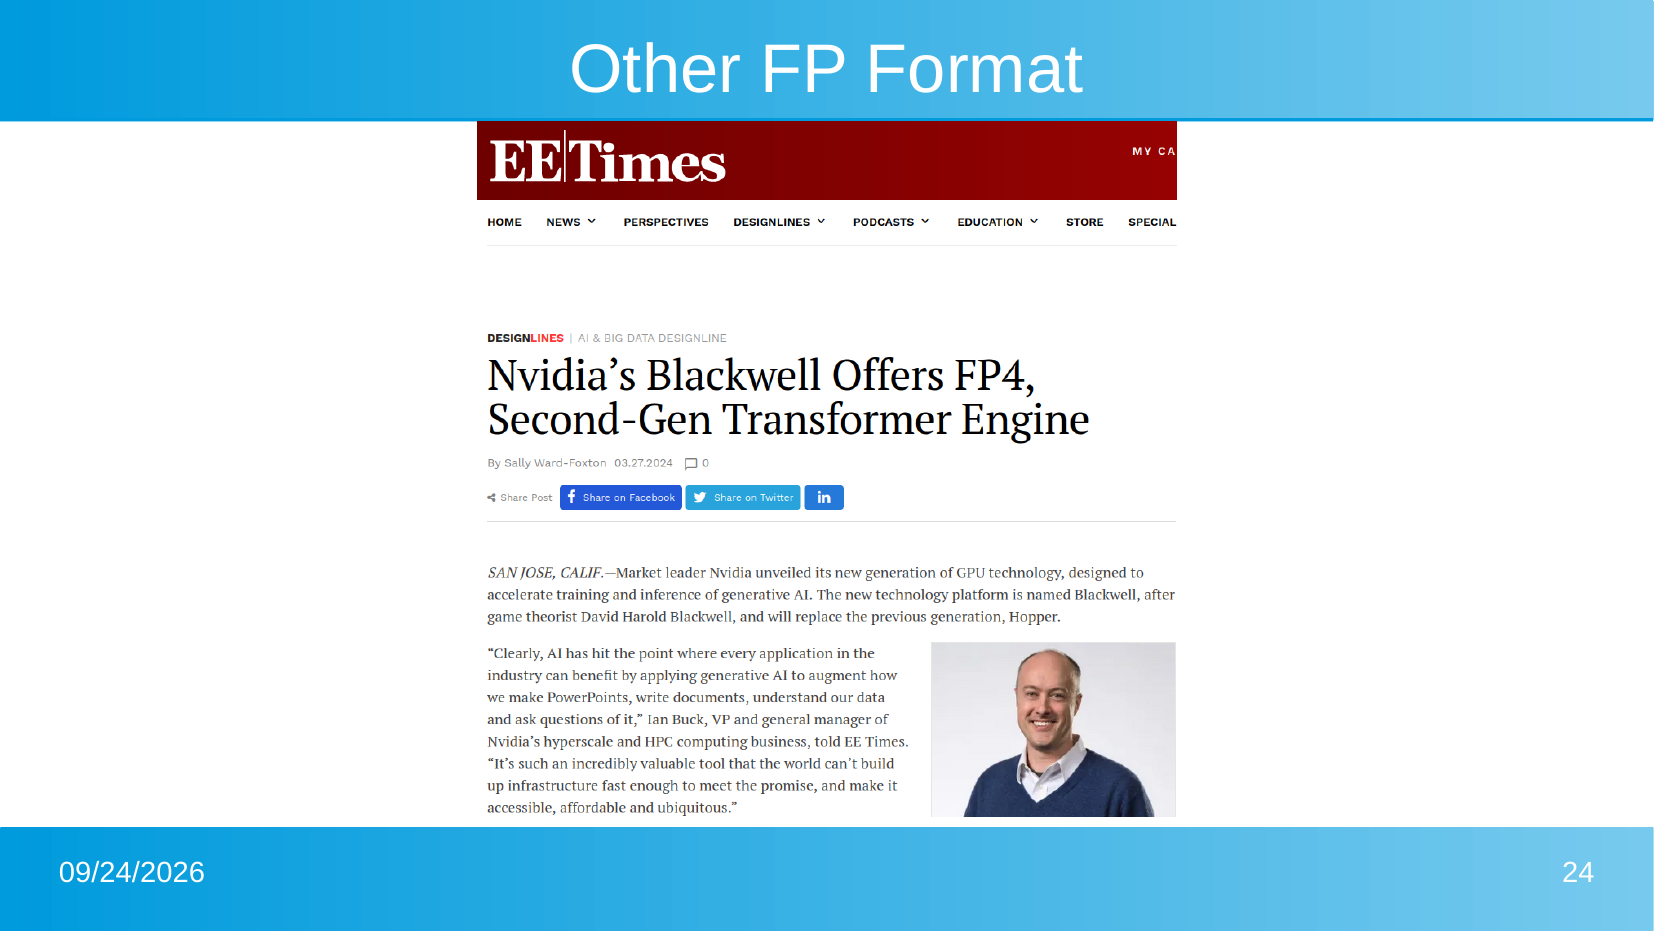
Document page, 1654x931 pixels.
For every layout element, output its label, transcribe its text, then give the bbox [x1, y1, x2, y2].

title Other FP Format [59, 29, 1595, 108]
picture [477, 122, 1177, 817]
